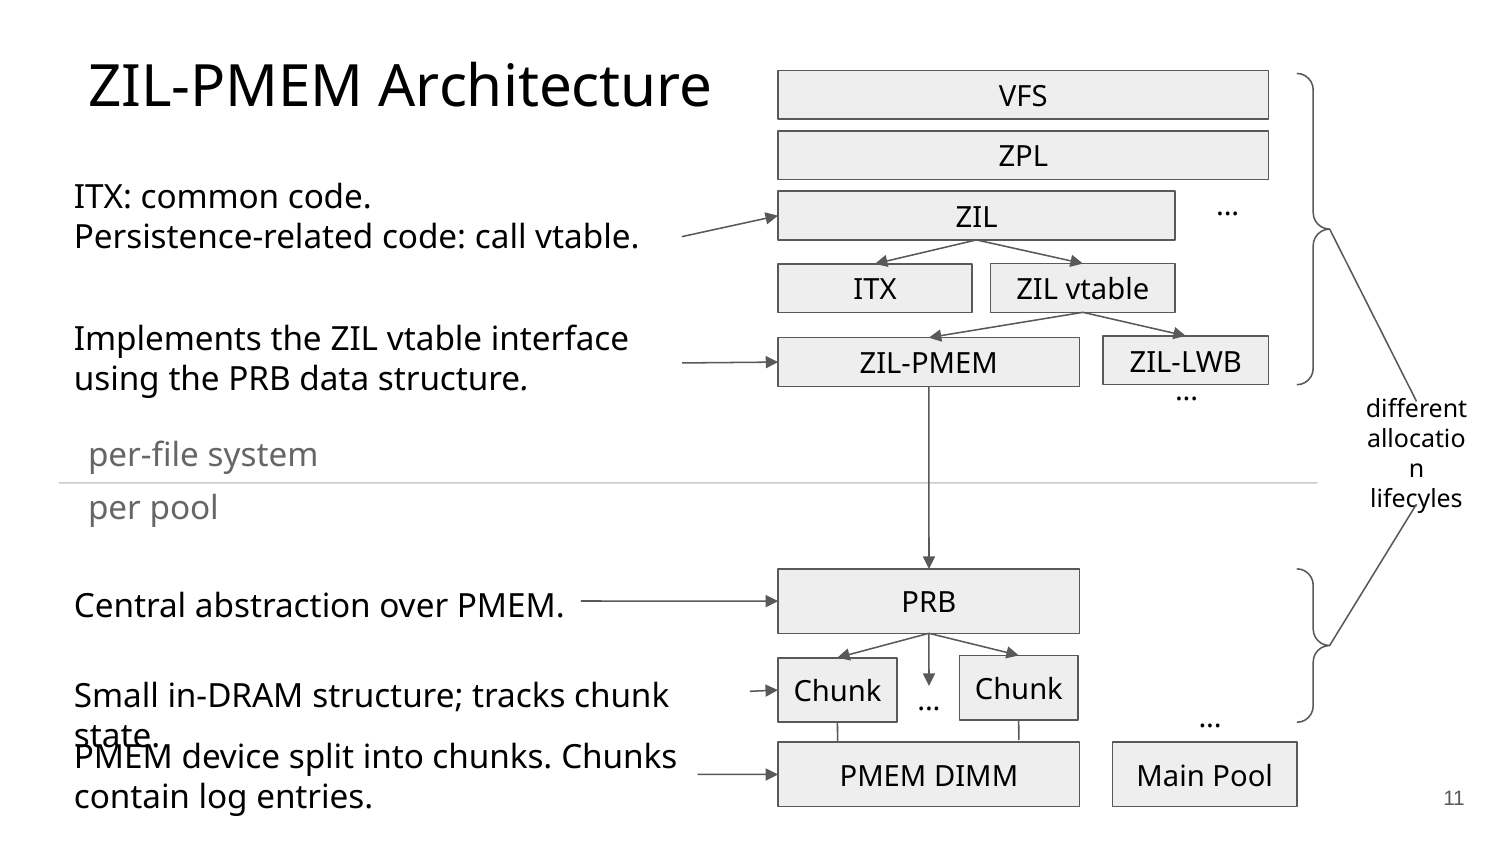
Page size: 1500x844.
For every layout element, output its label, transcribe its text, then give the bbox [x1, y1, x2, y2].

text_box ZIL [778, 191, 1175, 240]
text_box Chunk [778, 657, 897, 723]
text_box ... [1150, 703, 1270, 729]
slide_number <number> [1389, 764, 1480, 830]
title ZIL-PMEM Architecture [73, 33, 1069, 165]
text_box ITX [778, 263, 973, 313]
text_box ZPL [778, 130, 1269, 180]
text_box Small in-DRAM structure; tracks chunk state. [58, 659, 750, 724]
text_box Chunk [959, 655, 1079, 720]
text_box Central abstraction over PMEM. [58, 568, 581, 634]
text_box ITX: common code. Persistence-related code: call vtable. [59, 160, 683, 302]
text_box ZIL-LWB [1103, 335, 1269, 385]
text_box ... [1175, 191, 1288, 217]
text_box Main Pool [1112, 742, 1297, 807]
text_box per pool [73, 471, 457, 536]
text_box VFS [778, 70, 1269, 120]
text_box PMEM DIMM [778, 742, 1080, 807]
text_box Implements the ZIL vtable interface using the PRB data structure. [58, 302, 683, 424]
text_box per-file system [73, 418, 457, 471]
text_box ... [1127, 385, 1247, 402]
text_box PRB [778, 568, 1080, 634]
text_box ZIL vtable [990, 263, 1176, 313]
text_box different allocation lifecyles [1346, 401, 1487, 505]
text_box ZIL-PMEM [778, 337, 1080, 387]
text_box ... [869, 685, 989, 712]
text_box PMEM device split into chunks. Chunks contain log entries. [58, 724, 698, 829]
